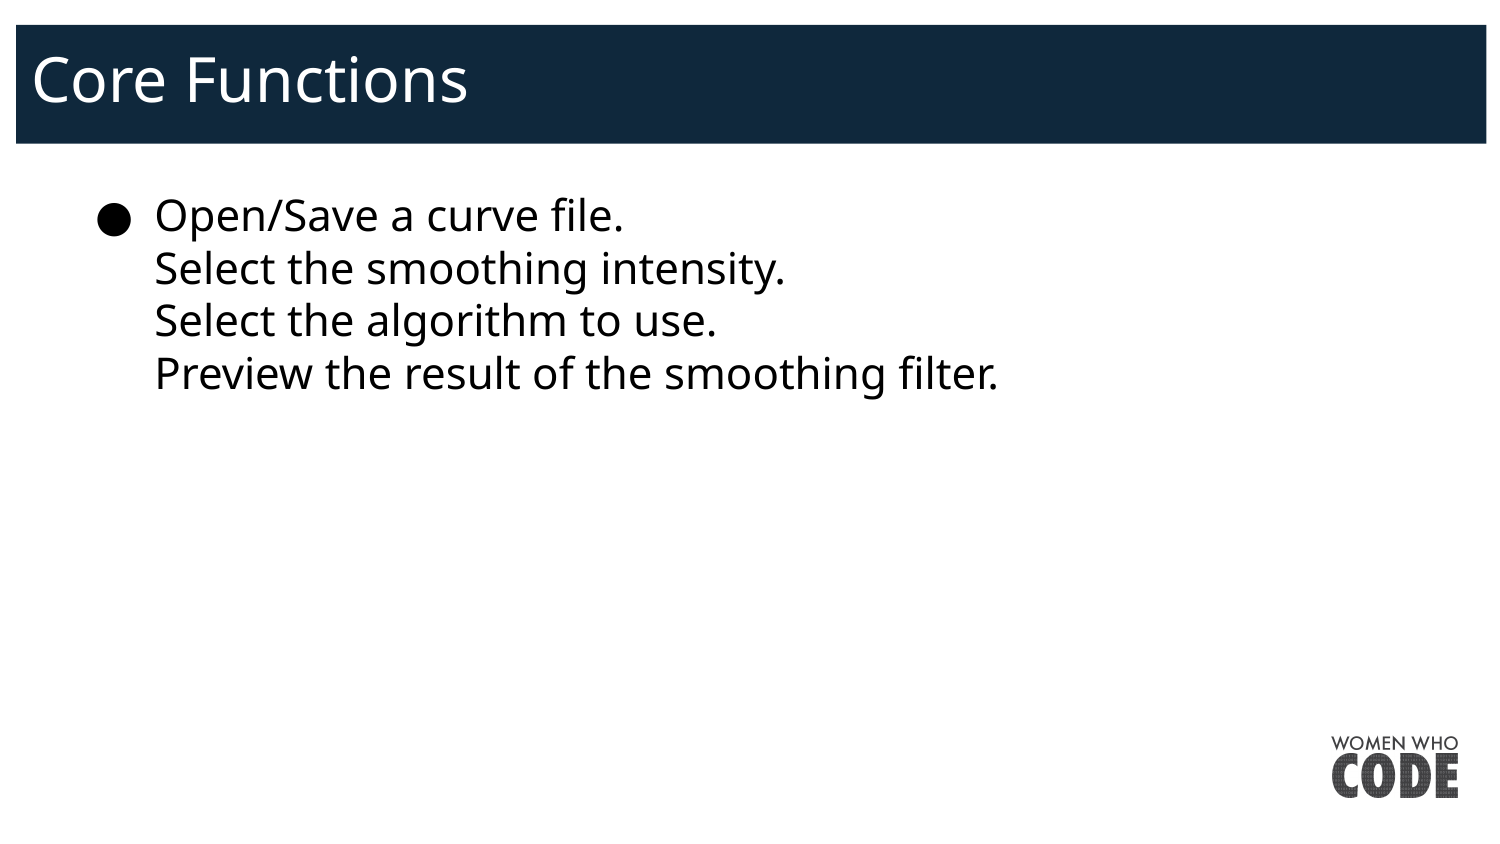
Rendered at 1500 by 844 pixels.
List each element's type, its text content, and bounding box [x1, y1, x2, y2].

picture [1331, 735, 1458, 798]
title Open/Save a curve file. Select the smoothing intensity. Select the algorithm to use. Preview the result of the smoothing filter. [64, 172, 1400, 775]
text_box Core Functions [16, 24, 1487, 144]
